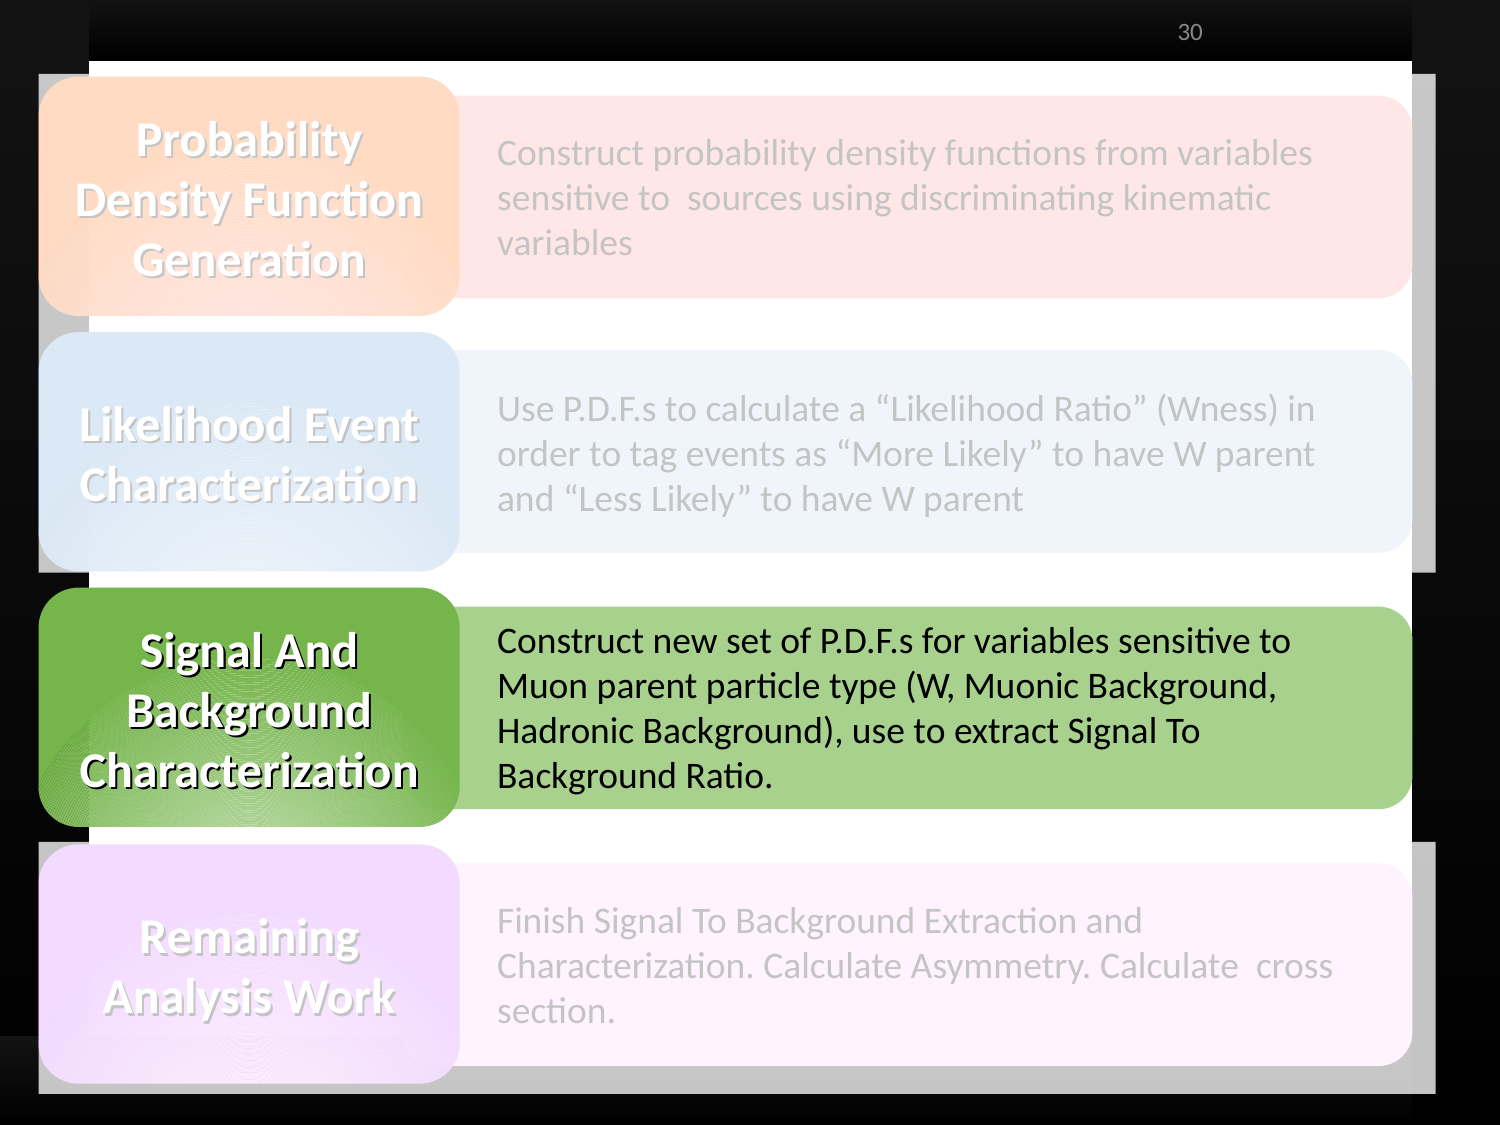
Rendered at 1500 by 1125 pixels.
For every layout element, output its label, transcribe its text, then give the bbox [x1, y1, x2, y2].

text_box [454, 606, 1413, 810]
text_box Signal And Background Characterization [38, 587, 460, 827]
text_box [39, 842, 1436, 1094]
text_box Construct new set of P.D.F.s for variables sensitive to Muon parent particle type (W, Muonic Background, Hadronic Background), use to extract Signal To Background Ratio. [482, 608, 1378, 806]
slide_number 30 [1162, 0, 1500, 61]
text_box [39, 74, 1436, 573]
